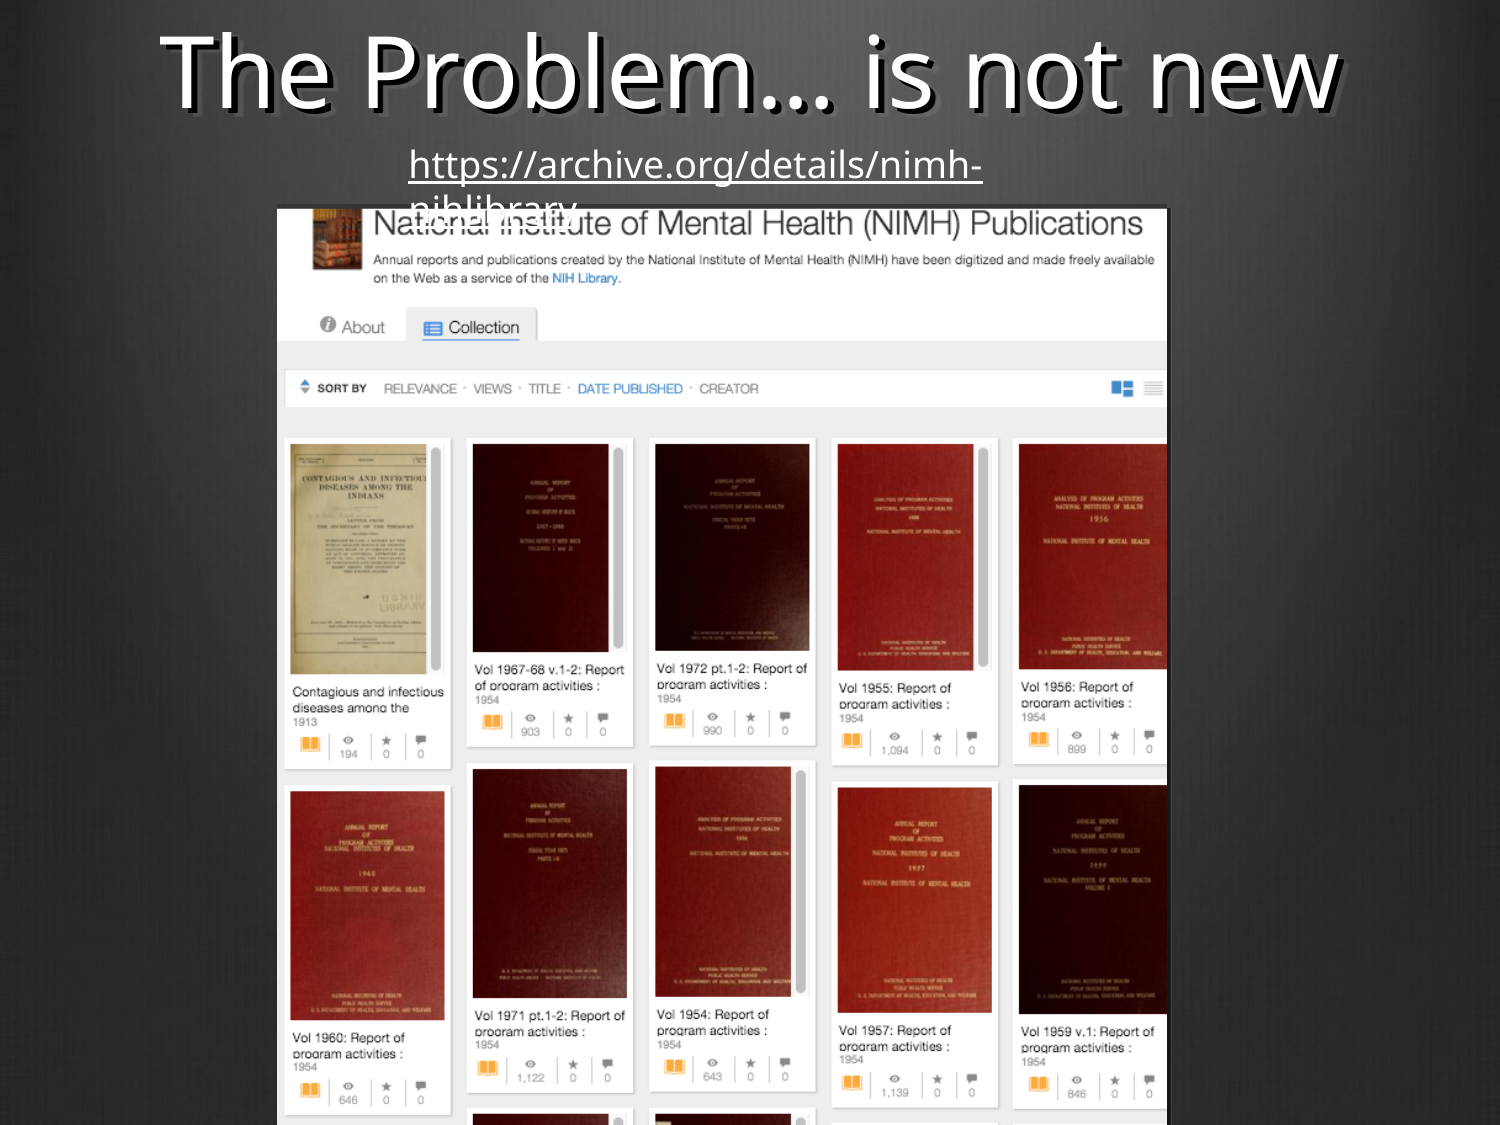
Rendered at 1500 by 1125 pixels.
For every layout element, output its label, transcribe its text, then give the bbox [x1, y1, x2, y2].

picture [489, 205, 501, 221]
text_box https://archive.org/details/nimh-nihlibrary [393, 133, 1111, 194]
picture [562, 204, 573, 219]
title The Problem… is not new [0, 0, 1500, 137]
picture [526, 213, 536, 221]
picture [277, 204, 1167, 1125]
